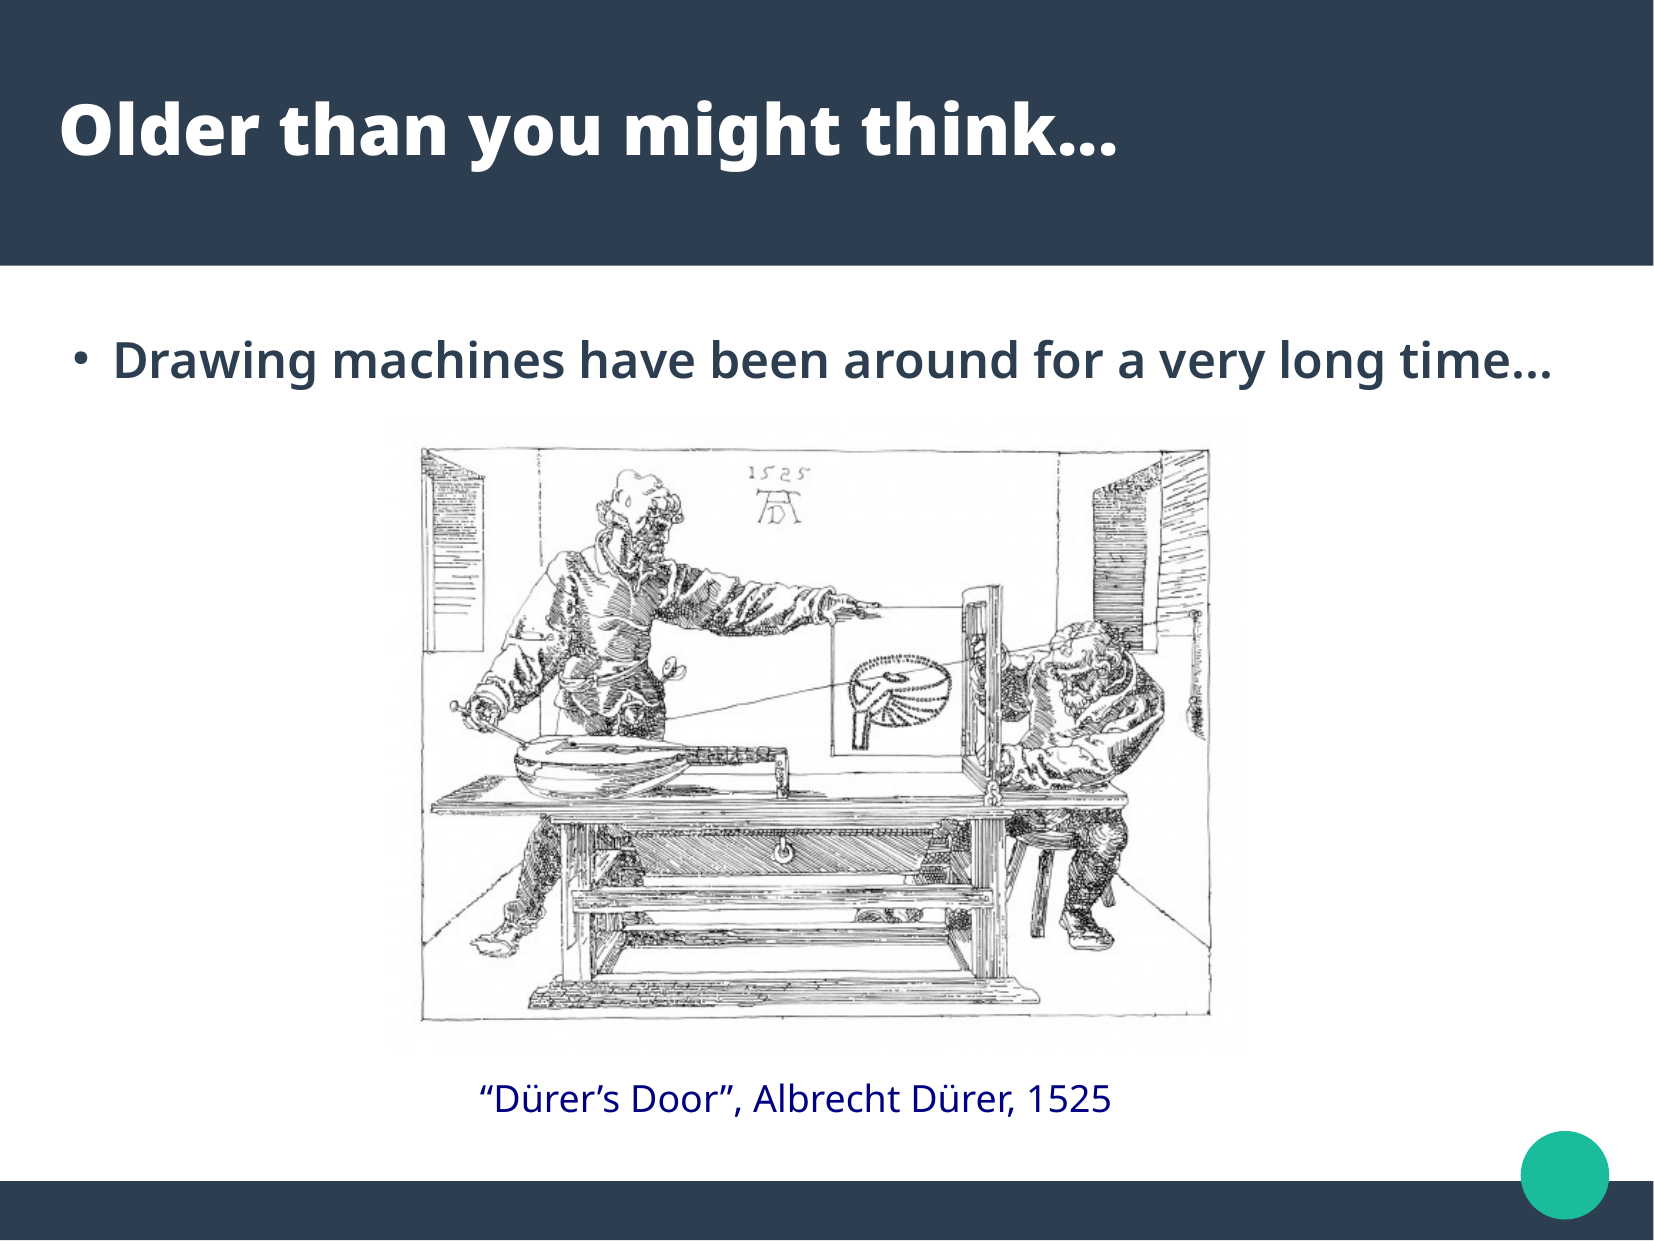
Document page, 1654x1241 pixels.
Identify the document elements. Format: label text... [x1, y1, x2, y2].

picture [390, 420, 1246, 1051]
text_box “Dürer’s Door”, Albrecht Dürer, 1525 [465, 1065, 1146, 1127]
title Older than you might think... [59, 49, 1595, 207]
list Drawing machines have been around for a very long time... [59, 324, 1595, 451]
